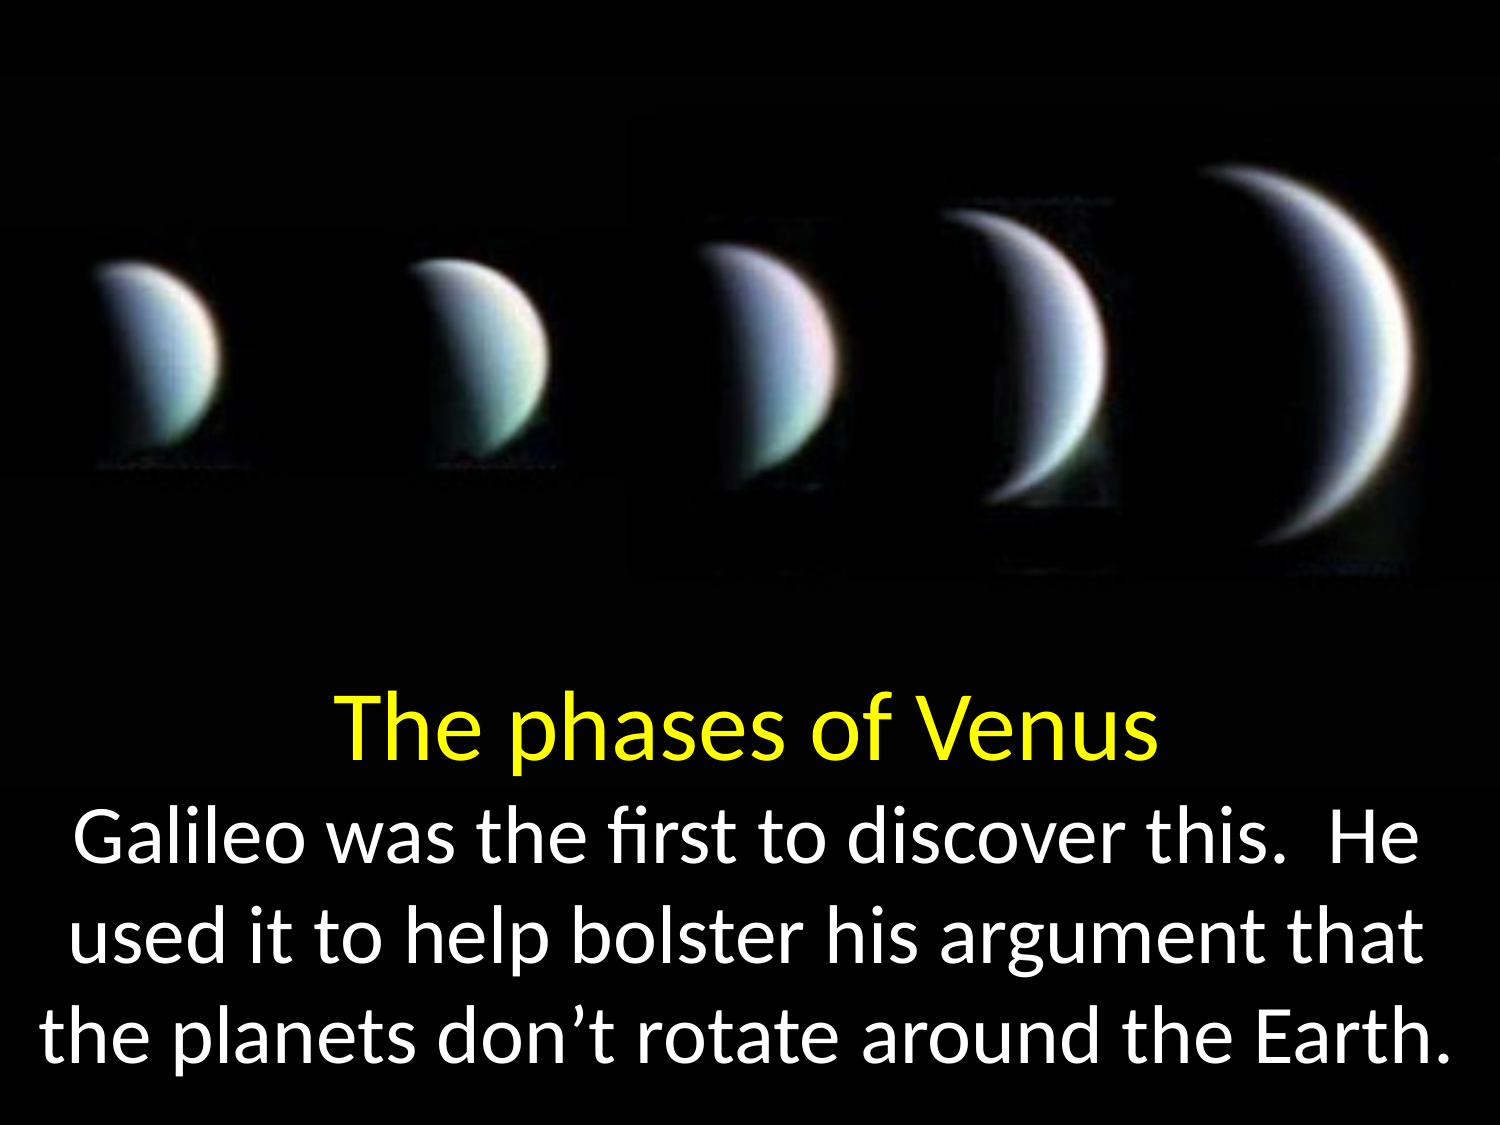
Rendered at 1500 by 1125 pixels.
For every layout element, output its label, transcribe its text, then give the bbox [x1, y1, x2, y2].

picture [0, 74, 1500, 790]
text_box The phases of Venus Galileo was the first to discover this. He used it to help bolster his argument that the planets don’t rotate around the Earth. [0, 652, 1496, 1092]
